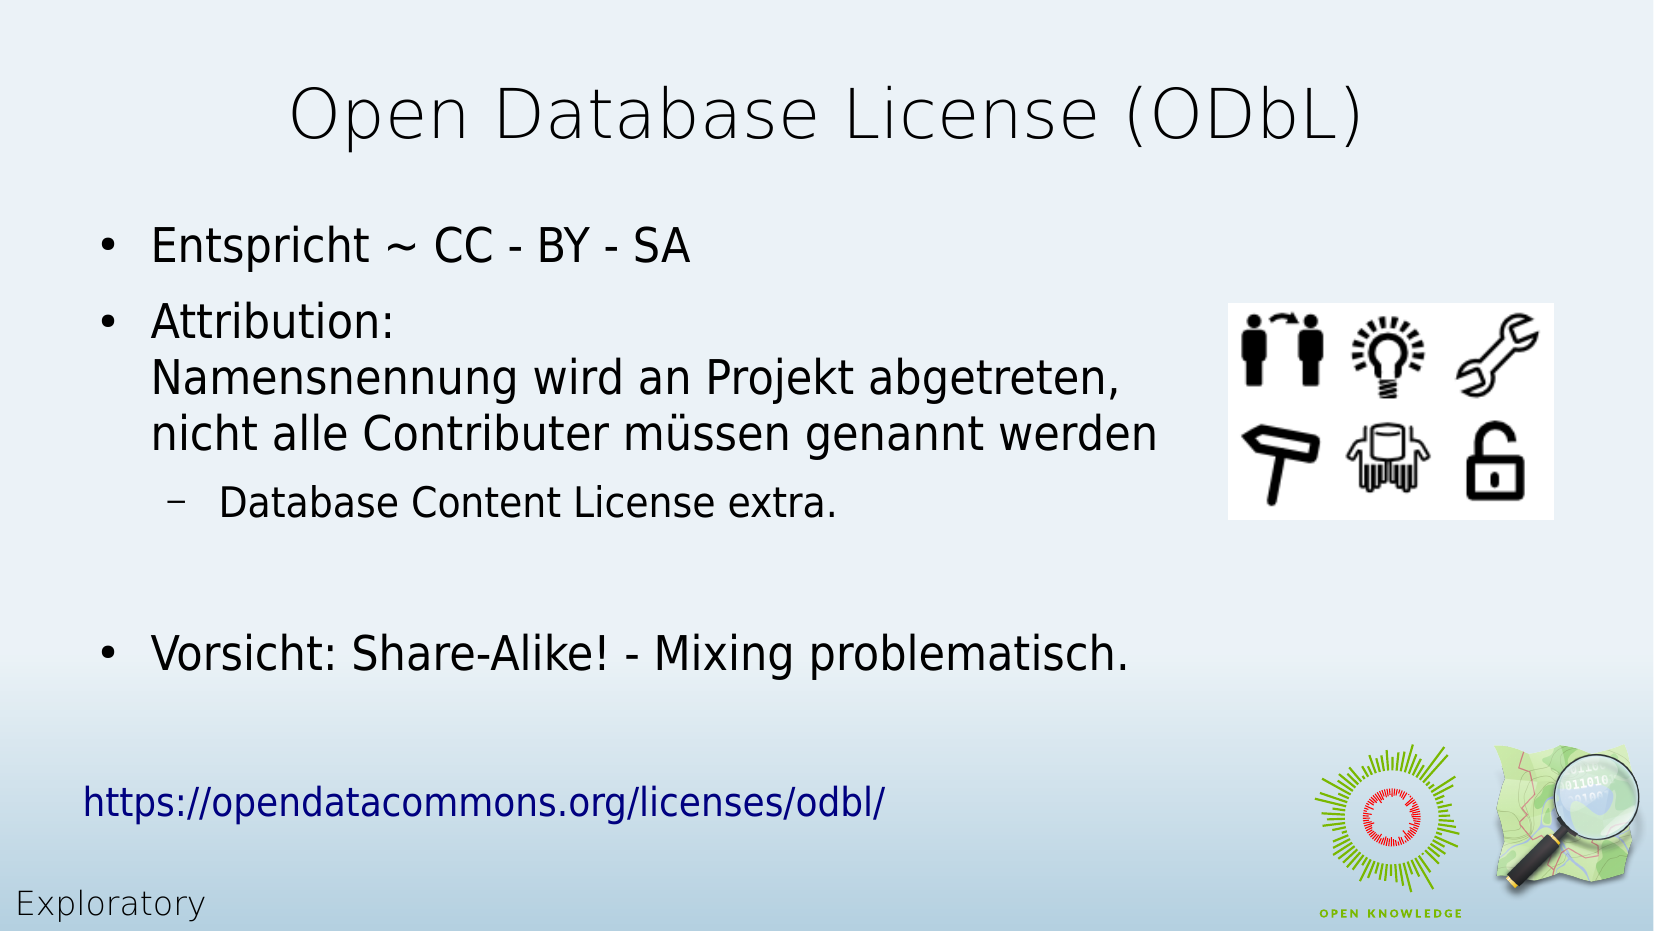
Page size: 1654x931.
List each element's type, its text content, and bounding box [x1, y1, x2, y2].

picture [1311, 740, 1465, 922]
title Open Database License (ODbL) [82, 37, 1571, 193]
picture [1228, 303, 1554, 520]
picture [1488, 744, 1647, 903]
list Entspricht ~ CC - BY - SA Attribution: Namensnennung wird an Projekt abgetreten, nicht alle Contributer müssen genannt werden Database Content License extra. Vorsicht: Share-Alike! - Mixing problematisch. https://opendatacommons.org/licenses/odbl/ [82, 217, 1170, 851]
